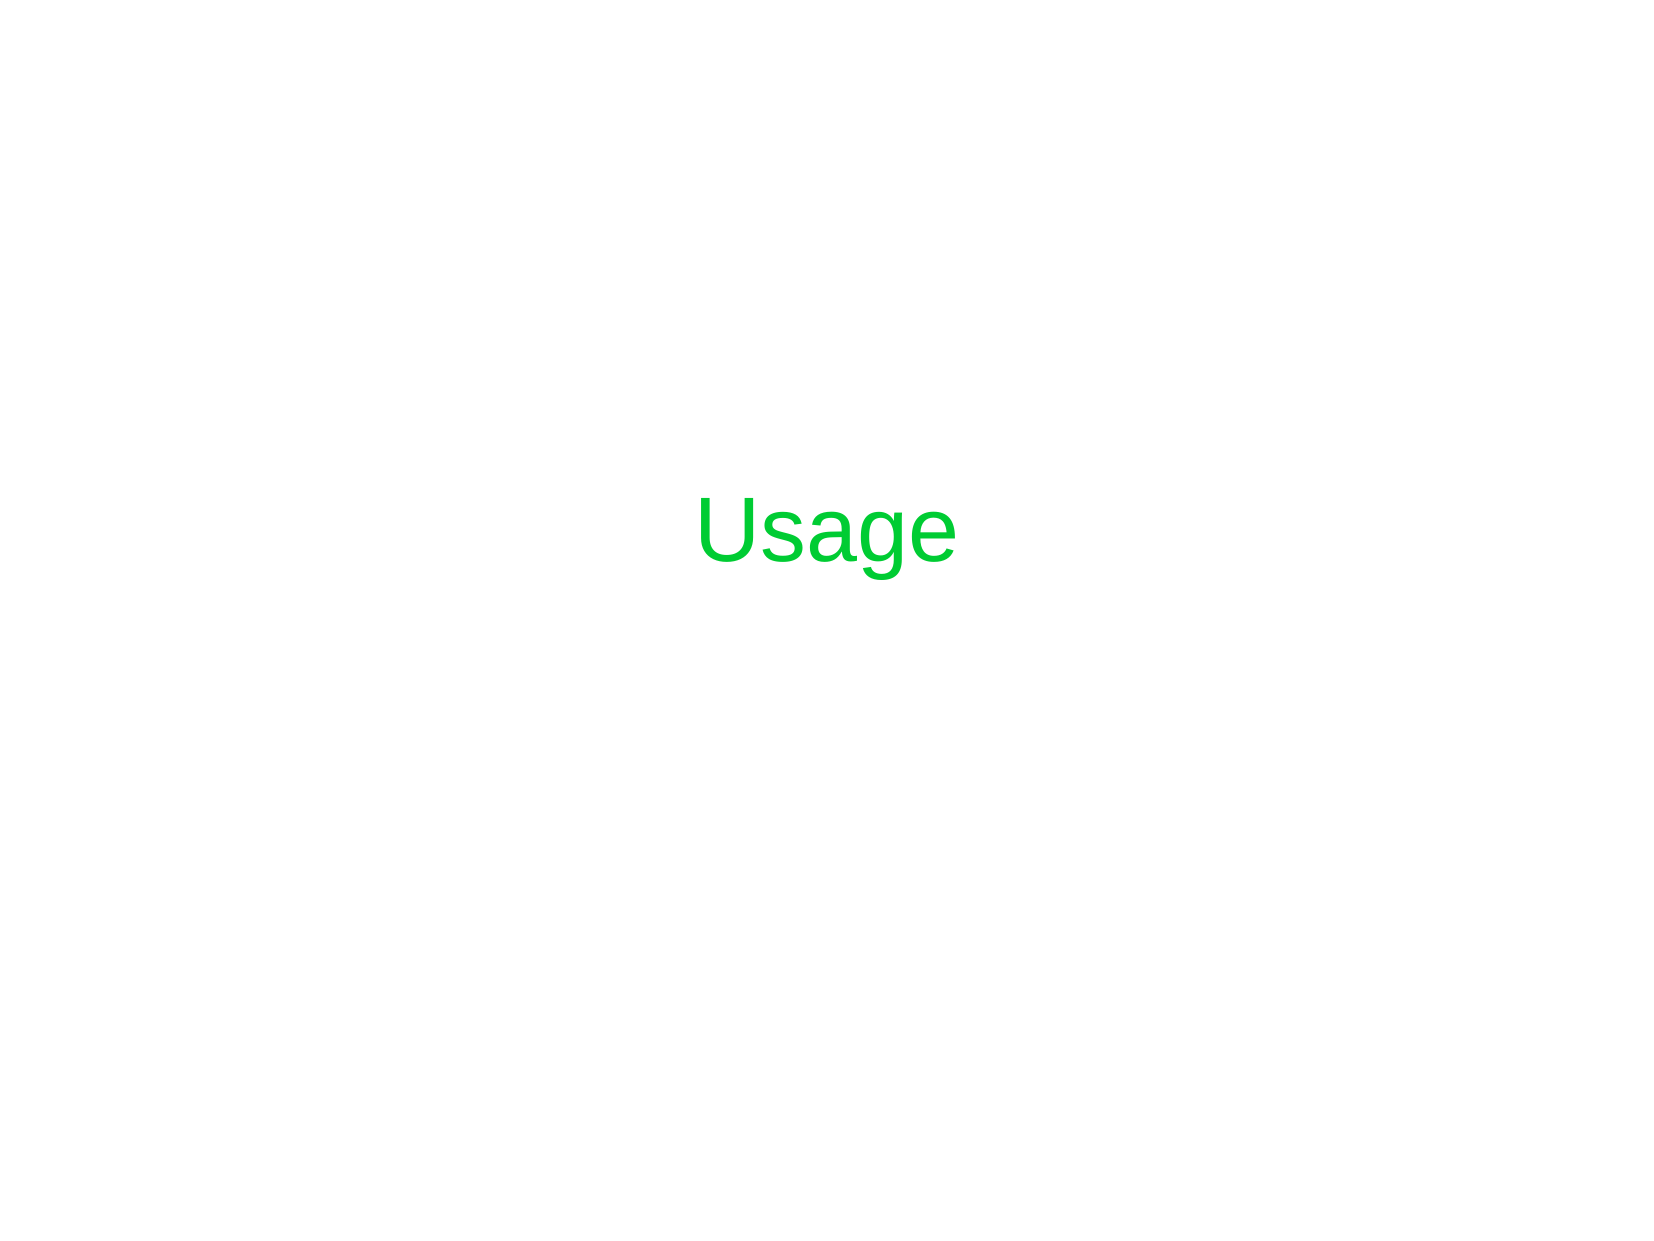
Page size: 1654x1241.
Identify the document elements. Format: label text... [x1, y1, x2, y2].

subtitle Usage [82, 49, 1571, 1010]
